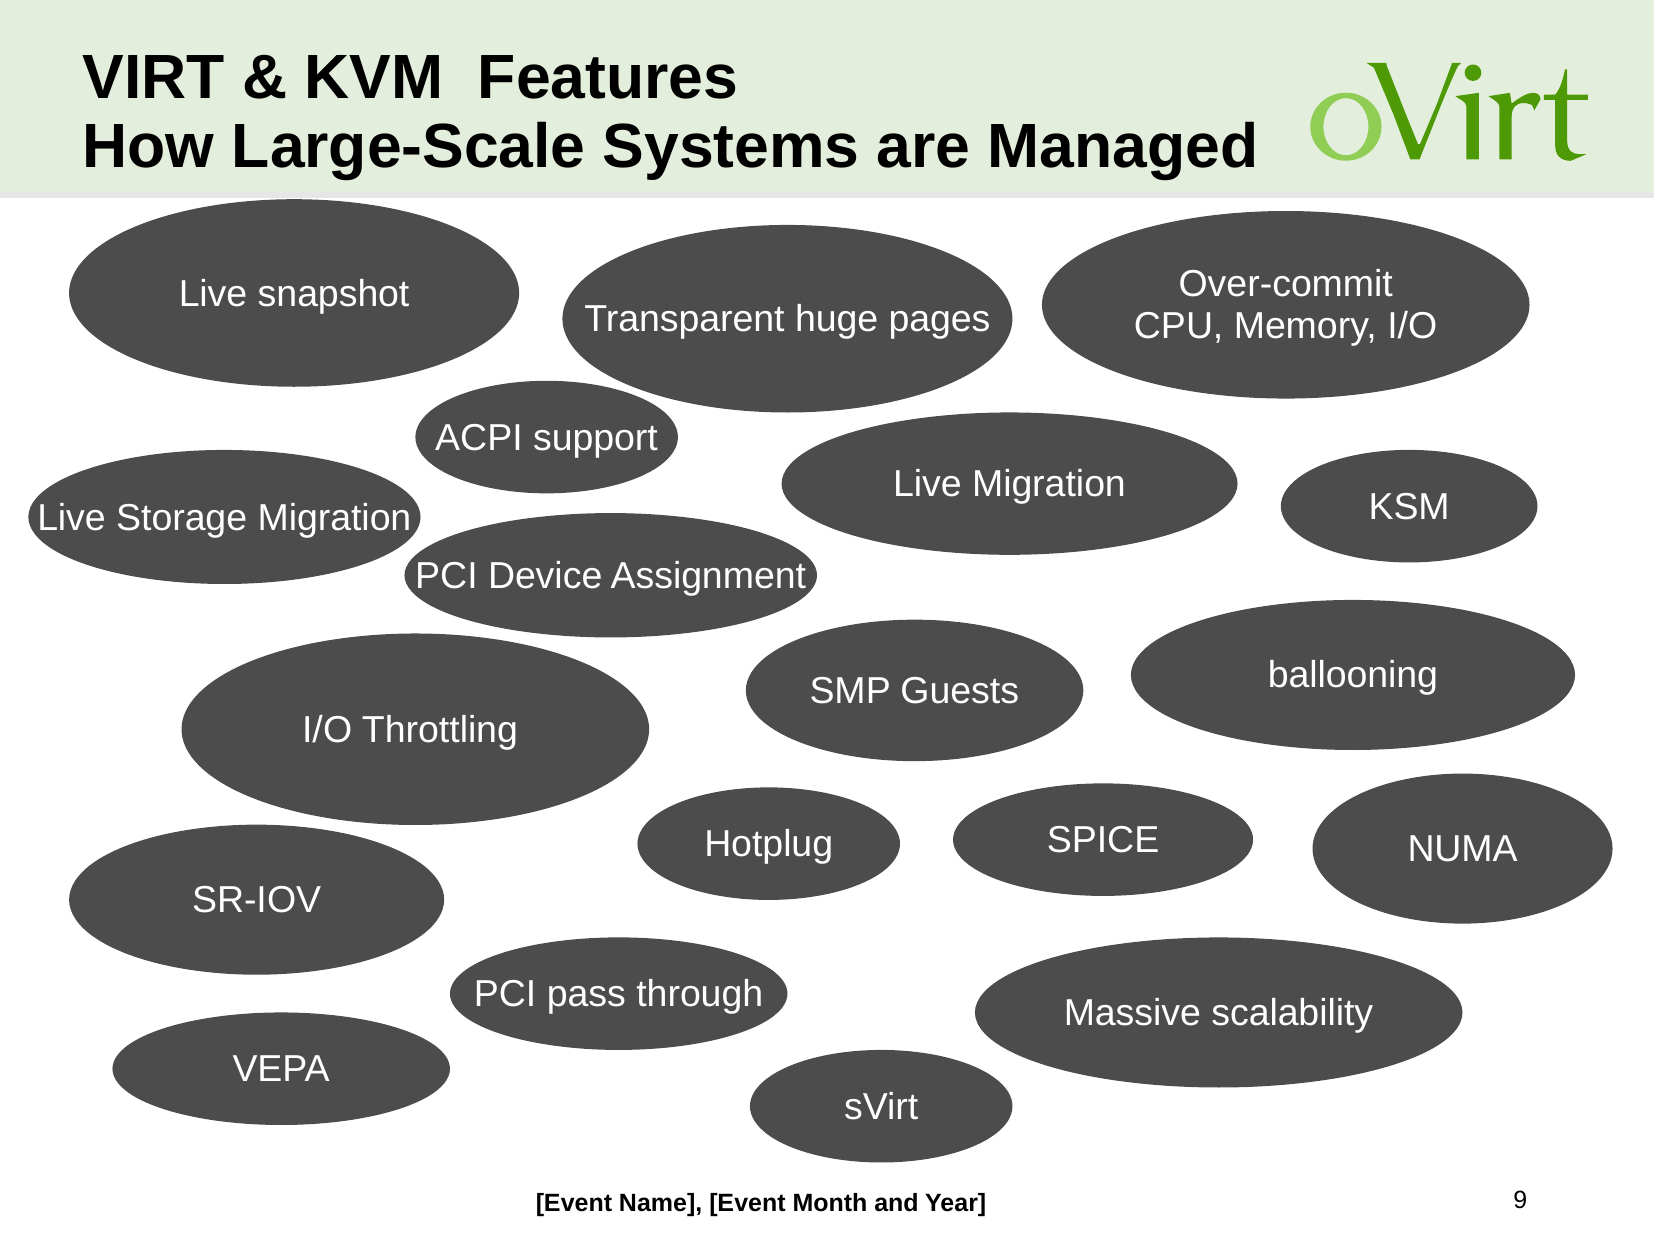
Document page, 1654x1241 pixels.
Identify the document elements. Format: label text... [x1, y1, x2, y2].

text_box Live Migration [781, 412, 1238, 555]
text_box ballooning [1130, 599, 1576, 751]
text_box VEPA [112, 1012, 451, 1126]
text_box SPICE [953, 783, 1254, 896]
text_box Hotplug [637, 787, 901, 900]
text_box KSM [1280, 449, 1538, 563]
text_box sVirt [749, 1049, 1013, 1163]
text_box PCI pass through [449, 937, 788, 1050]
text_box ACPI support [415, 380, 678, 494]
text_box Over-commit CPU, Memory, I/O [1041, 211, 1530, 399]
text_box SR-IOV [69, 824, 445, 975]
title VIRT & KVM Features How Large-Scale Systems are Managed [82, 37, 1571, 188]
text_box Transparent huge pages [562, 224, 1013, 413]
text_box Massive scalability [974, 937, 1463, 1088]
text_box I/O Throttling [181, 633, 650, 826]
text_box SMP Guests [745, 619, 1084, 762]
text_box Live Storage Migration [28, 449, 421, 584]
text_box NUMA [1312, 773, 1613, 924]
text_box PCI Device Assignment [404, 513, 818, 638]
text_box Live snapshot [69, 199, 520, 387]
